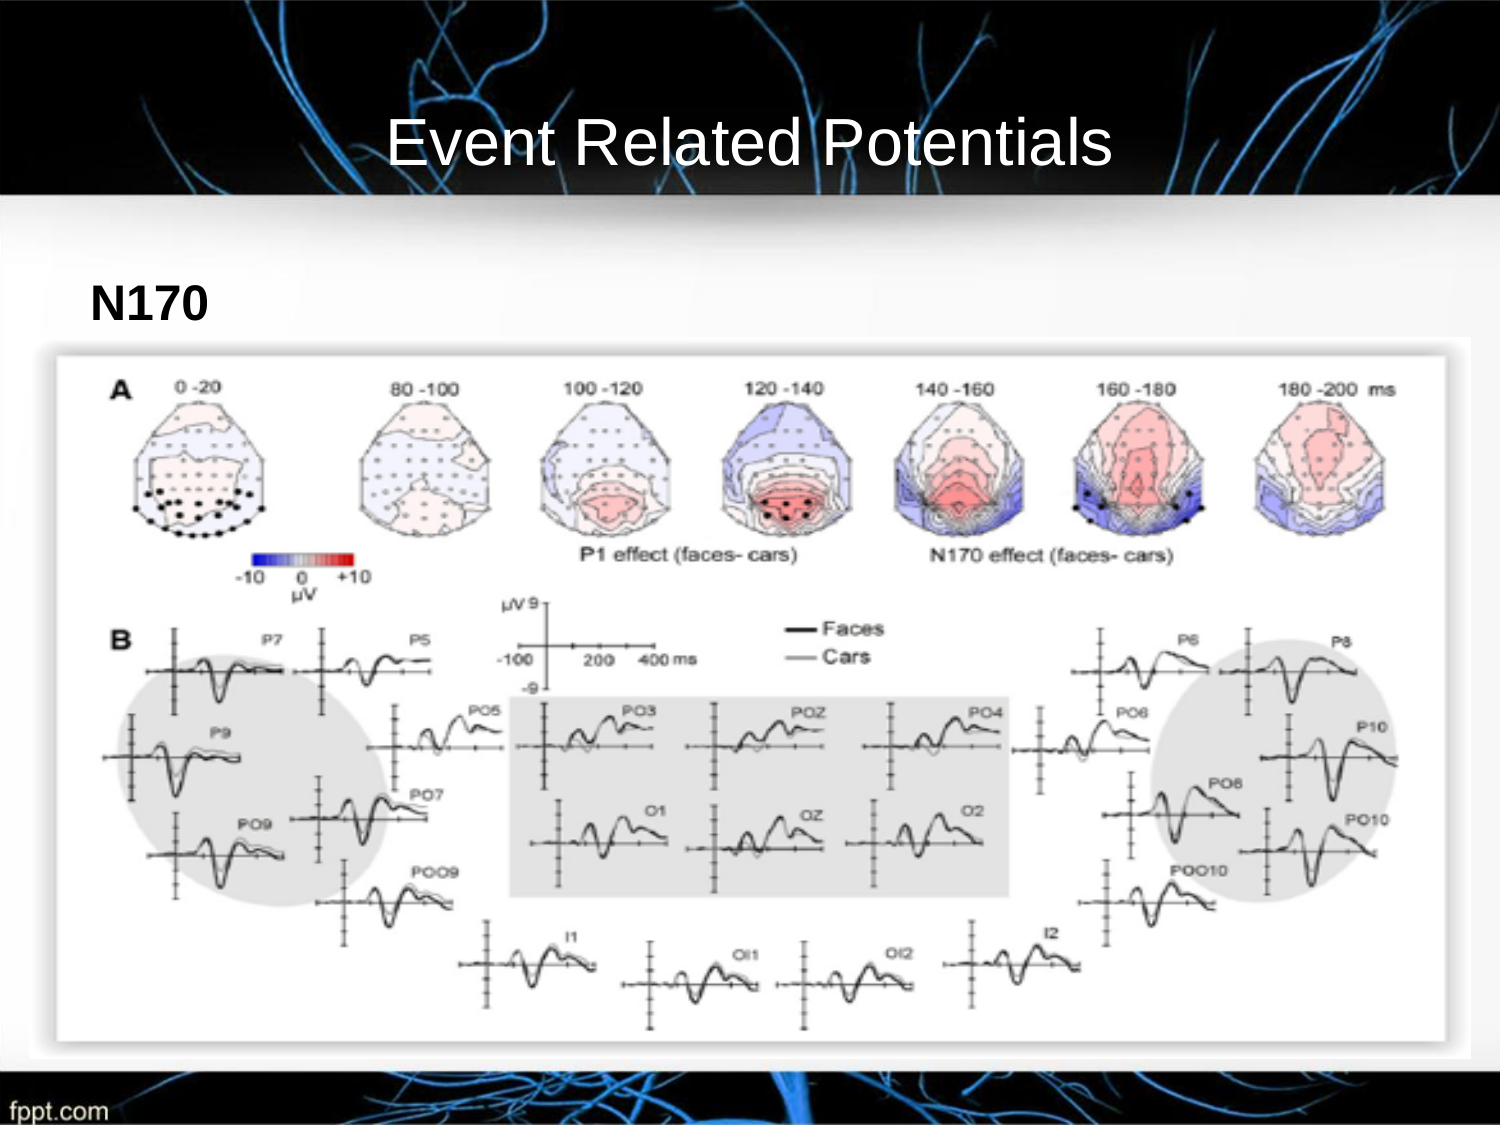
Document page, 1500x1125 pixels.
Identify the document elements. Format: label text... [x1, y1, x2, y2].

picture [0, 0, 1500, 1125]
title Event Related Potentials [75, 45, 1425, 233]
list Ν170 [75, 262, 1425, 337]
